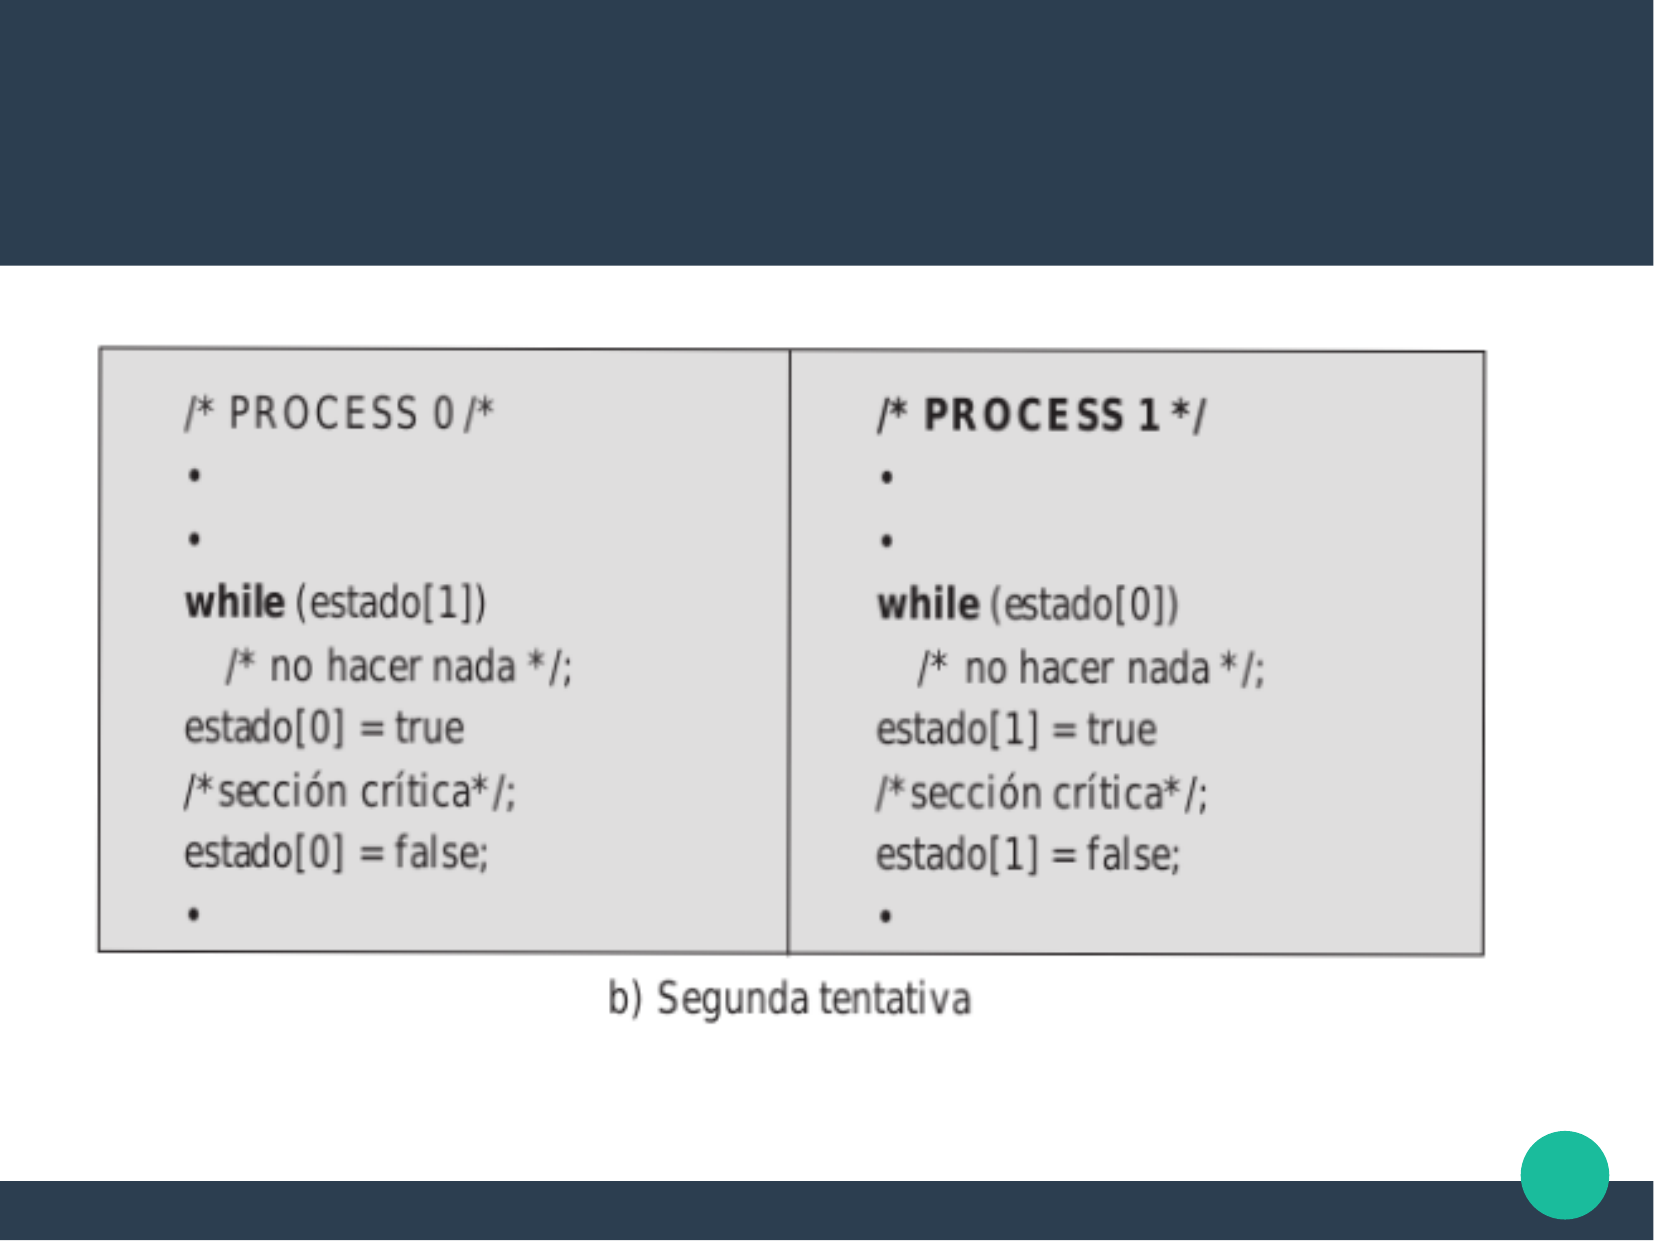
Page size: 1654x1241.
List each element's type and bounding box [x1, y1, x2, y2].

picture [85, 318, 1524, 1042]
